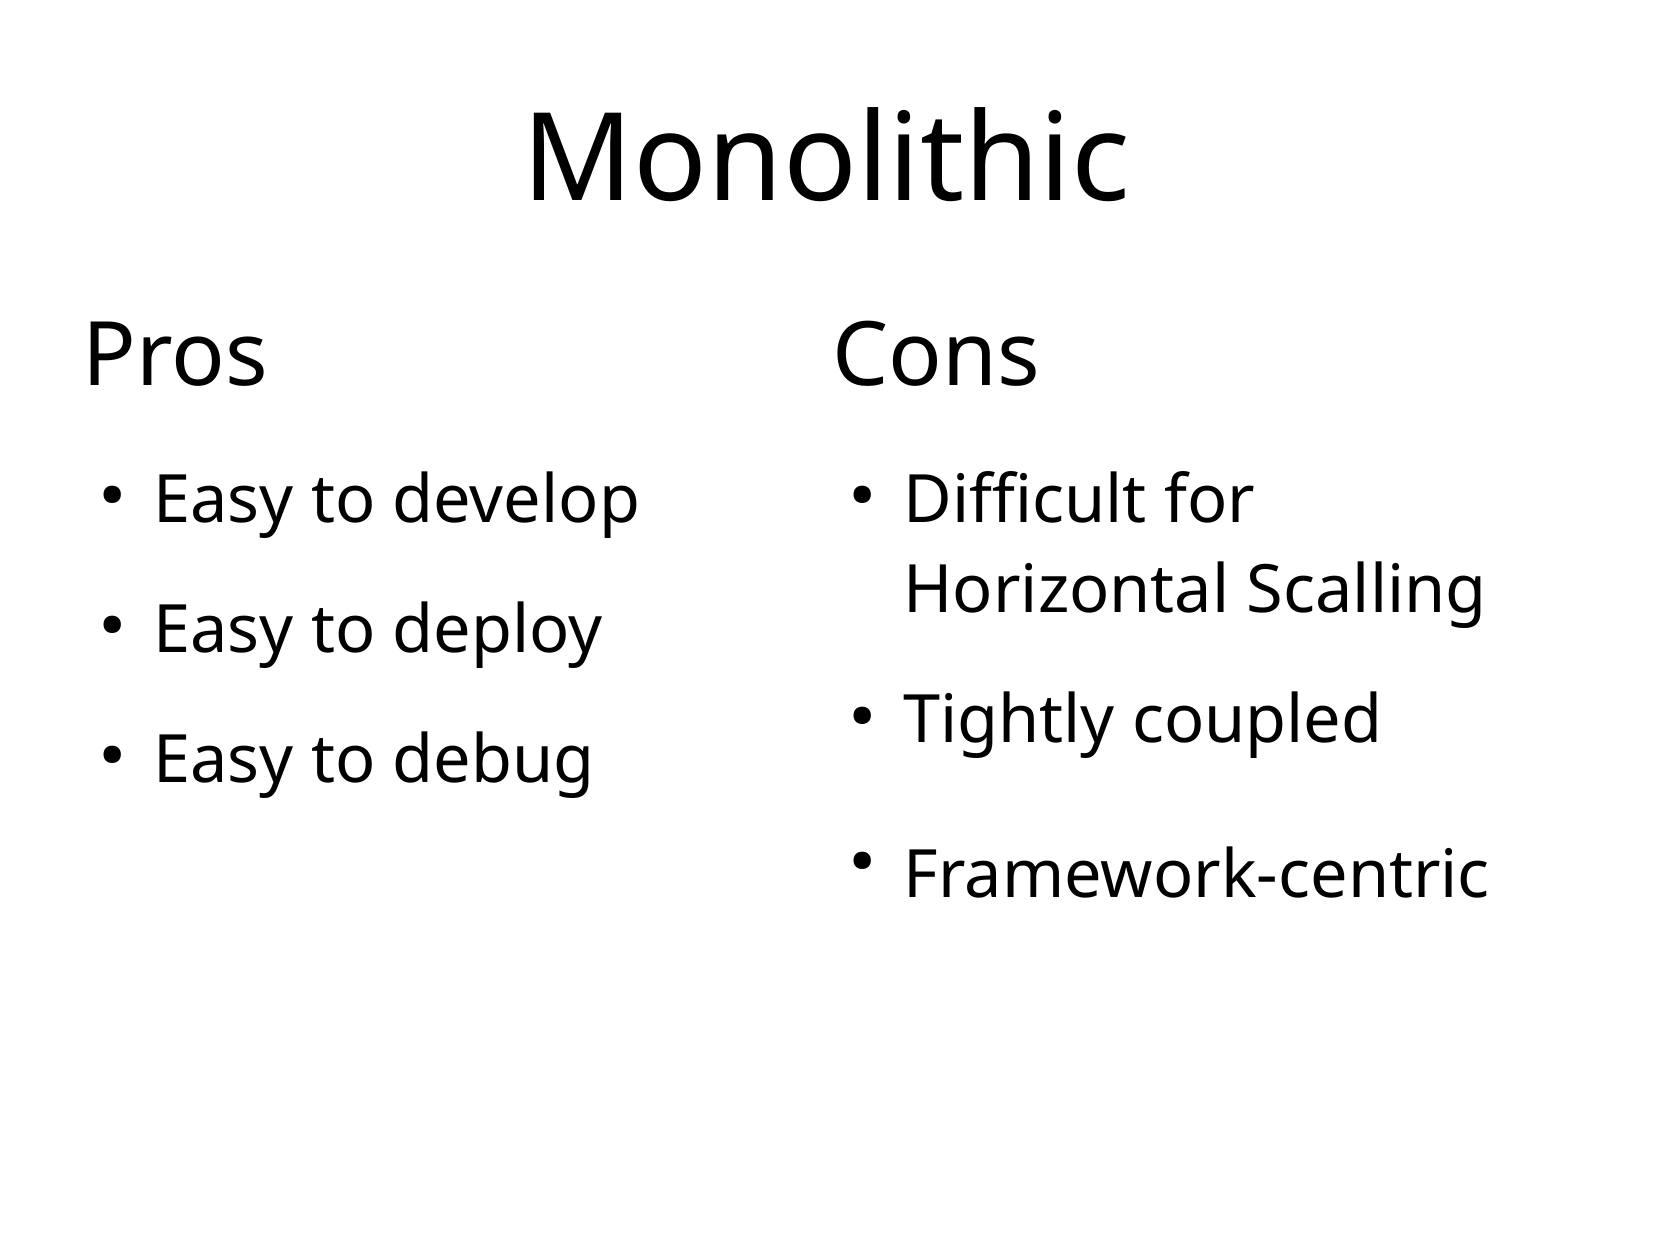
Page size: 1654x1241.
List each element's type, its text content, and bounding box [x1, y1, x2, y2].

list Cons Difficult for Horizontal Scalling Tightly coupled Framework-centric [832, 290, 1576, 1010]
title Monolithic [82, 49, 1571, 257]
list Pros Easy to develop Easy to deploy Easy to debug [82, 290, 826, 1010]
